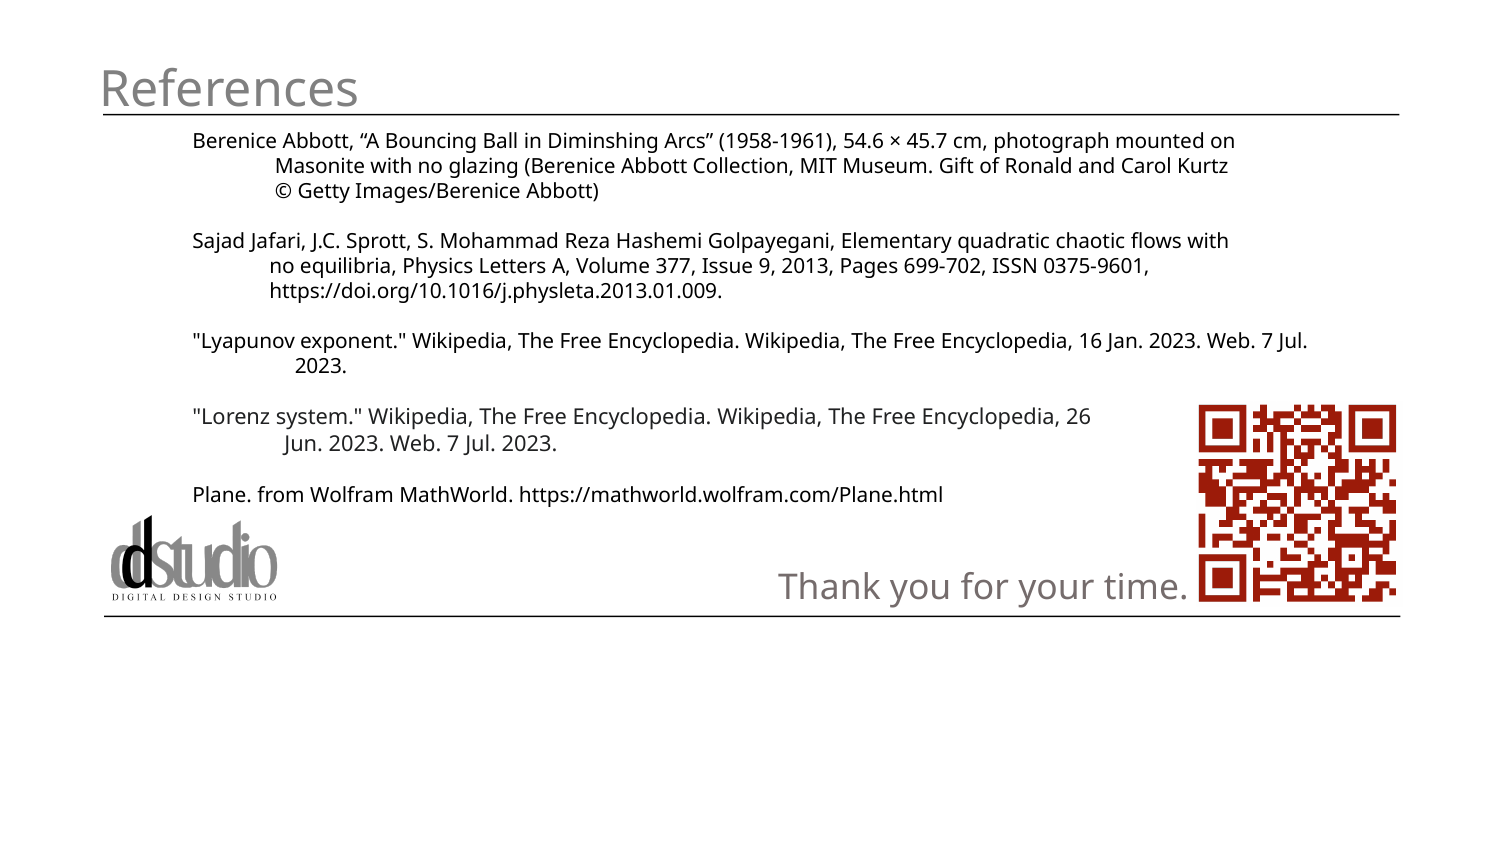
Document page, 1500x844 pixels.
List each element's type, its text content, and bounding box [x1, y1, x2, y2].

picture [1358, 401, 1403, 607]
picture [111, 515, 177, 603]
text_box Thank you for your time. [761, 548, 1206, 622]
title References [84, 38, 1413, 132]
text_box Berenice Abbott, “A Bouncing Ball in Diminshing Arcs” (1958-1961), 54.6 × 45.7 cm, photograph mounted on Masonite with no glazing (Berenice Abbott Collection, MIT Museum. Gift of Ronald and Carol Kurtz © Getty Images/Berenice Abbott) Sajad Jafari, J.C. Sprott, S. Mohammad Reza Hashemi Golpayegani, Elementary quadratic chaotic flows with no equilibria, Physics Letters A, Volume 377, Issue 9, 2013, Pages 699-702, ISSN 0375-9601, https://doi.org/10.1016/j.physleta.2013.01.009. "Lyapunov exponent." Wikipedia, The Free Encyclopedia. Wikipedia, The Free Encyclopedia, 16 Jan. 2023. Web. 7 Jul. 2023. "Lorenz system." Wikipedia, The Free Encyclopedia. Wikipedia, The Free Encyclopedia, 26 Jun. 2023. Web. 7 Jul. 2023. Plane. from Wolfram MathWorld. https://mathworld.wolfram.com/Plane.html [177, 116, 1358, 628]
